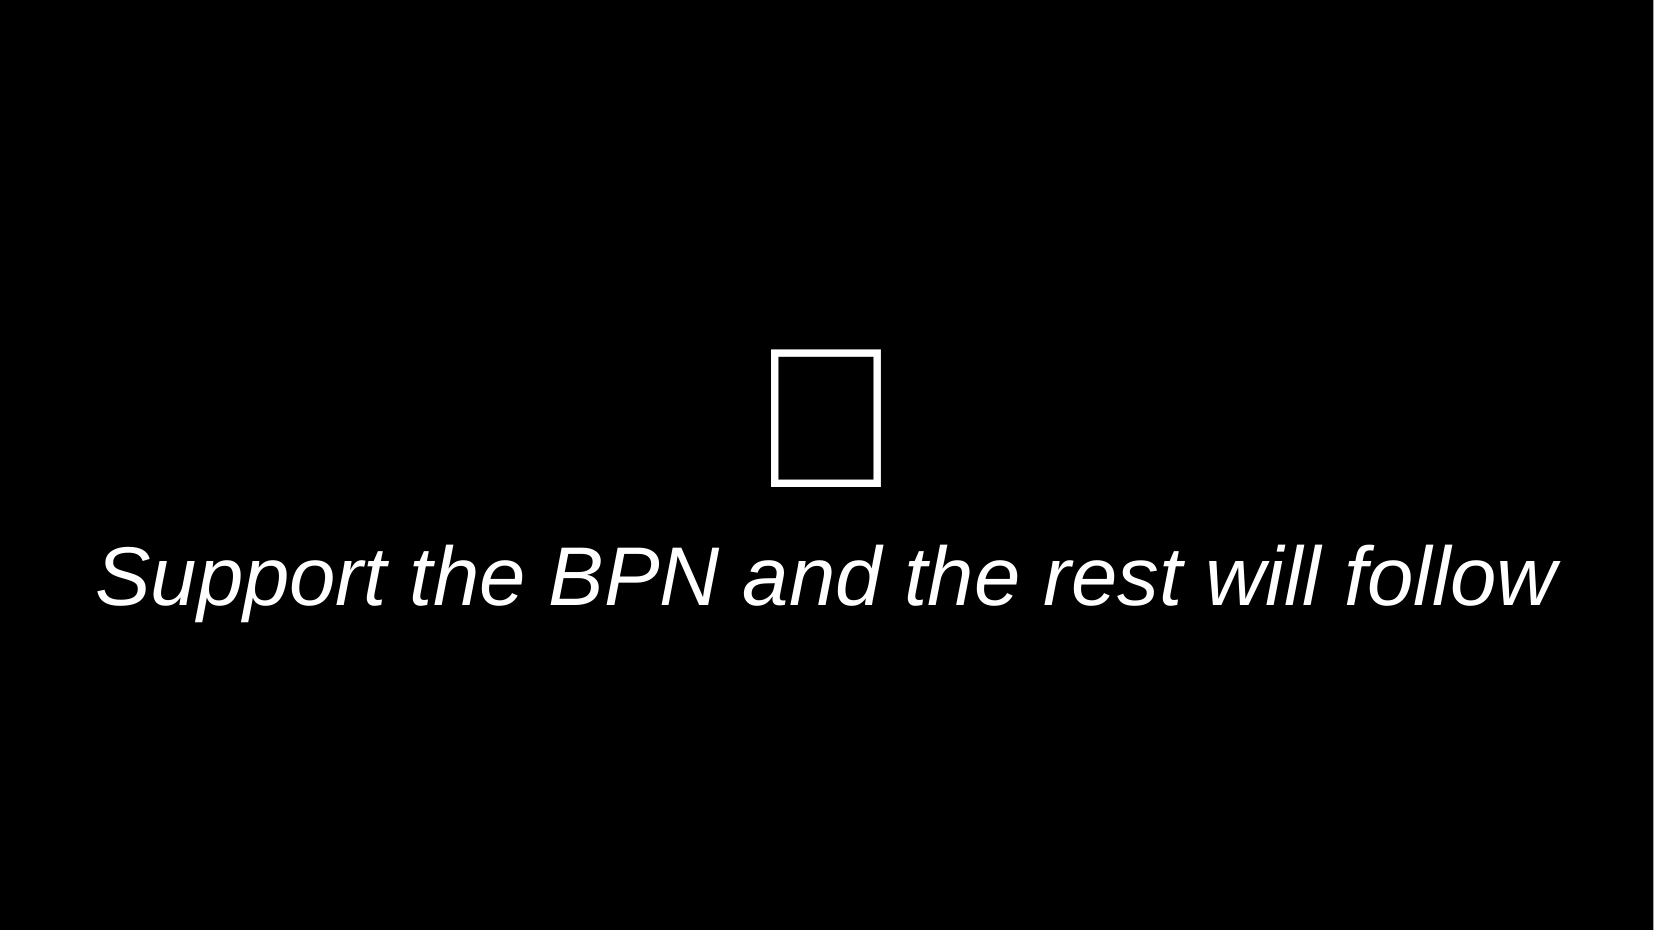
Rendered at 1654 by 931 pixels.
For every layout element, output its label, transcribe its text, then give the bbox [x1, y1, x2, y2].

subtitle 💡 Support the BPN and the rest will follow [82, 0, 1571, 931]
